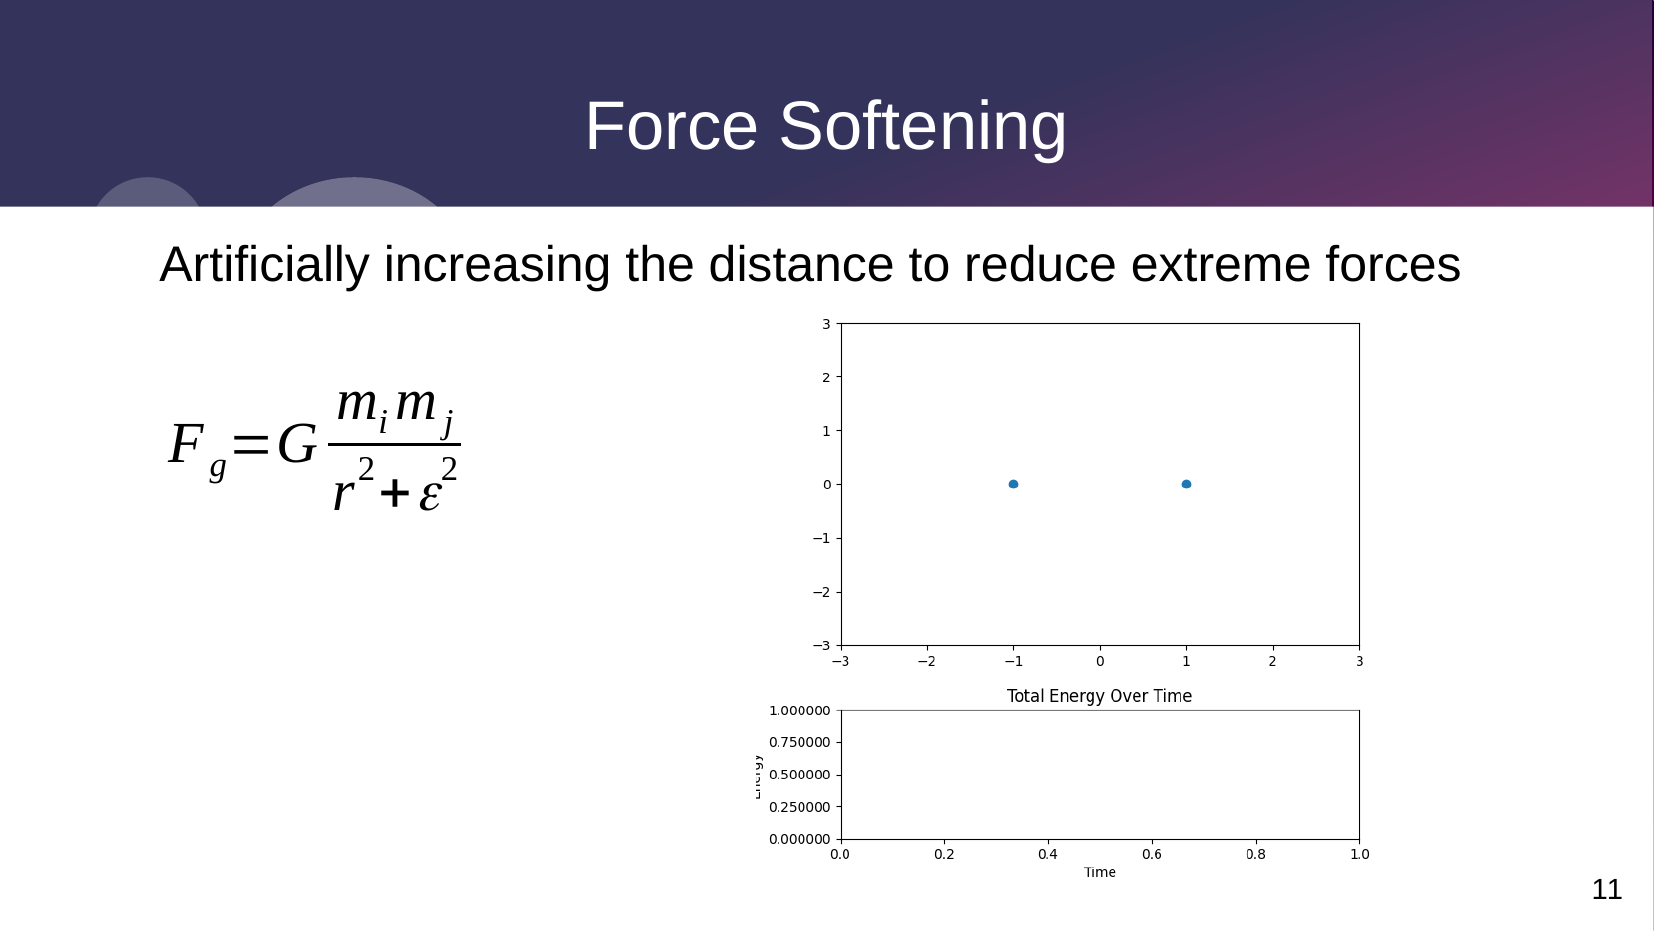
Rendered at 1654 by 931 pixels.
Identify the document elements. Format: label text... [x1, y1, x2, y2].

list Artificially increasing the distance to reduce extreme forces [88, 236, 1565, 827]
title Force Softening [88, 44, 1565, 207]
picture [756, 827, 1426, 912]
chart [159, 368, 471, 523]
